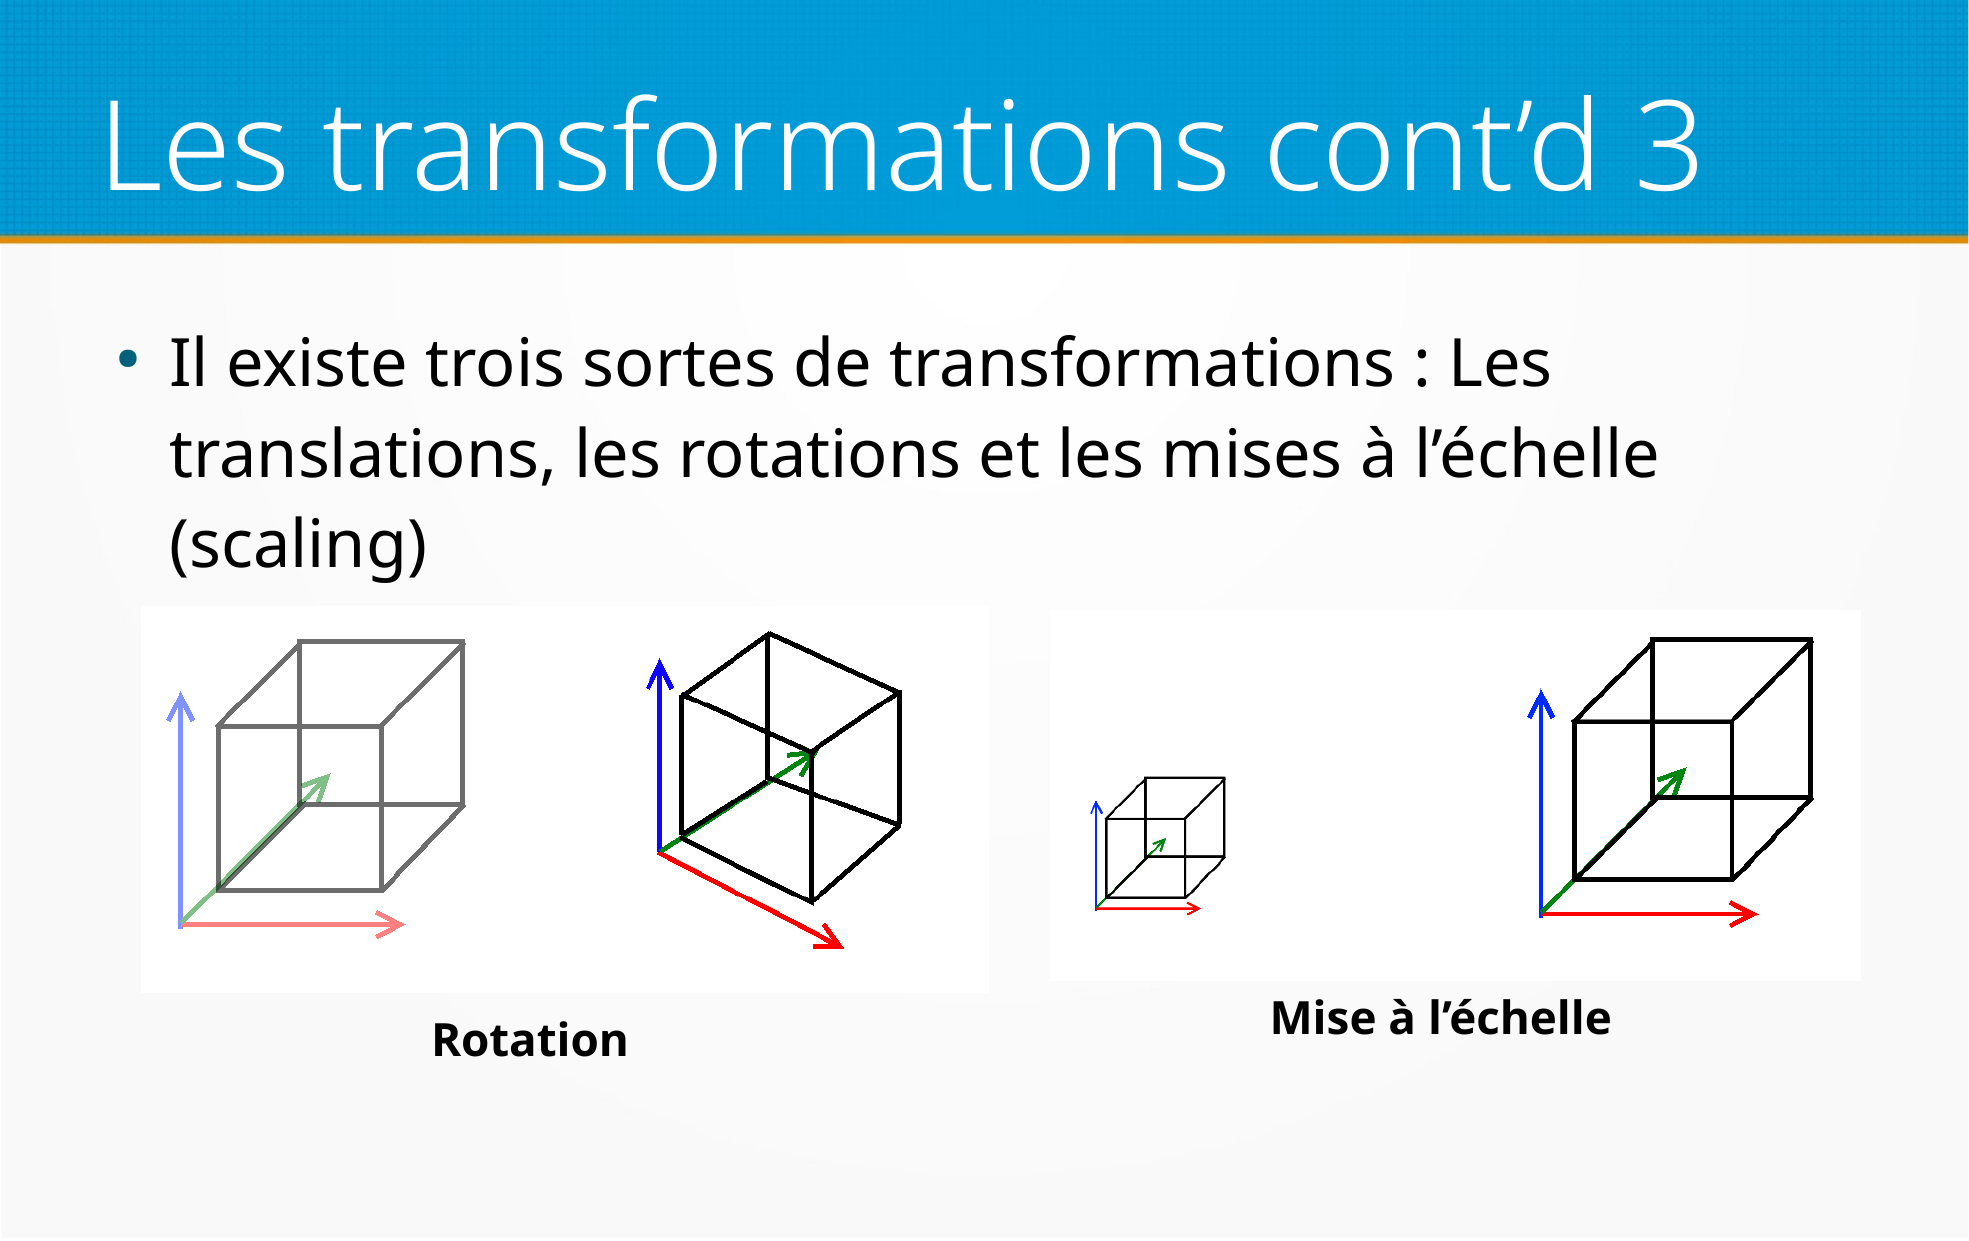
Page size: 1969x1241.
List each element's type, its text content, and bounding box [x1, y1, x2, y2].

text_box Rotation [425, 1003, 658, 1074]
picture [0, 233, 1969, 1241]
list Il existe trois sortes de transformations : Les translations, les rotations et les mises à l’échelle (scaling) [98, 315, 1861, 1081]
title Les transformations cont’d 3 [98, 19, 1870, 227]
text_box Mise à l’échelle [1263, 981, 1676, 1051]
